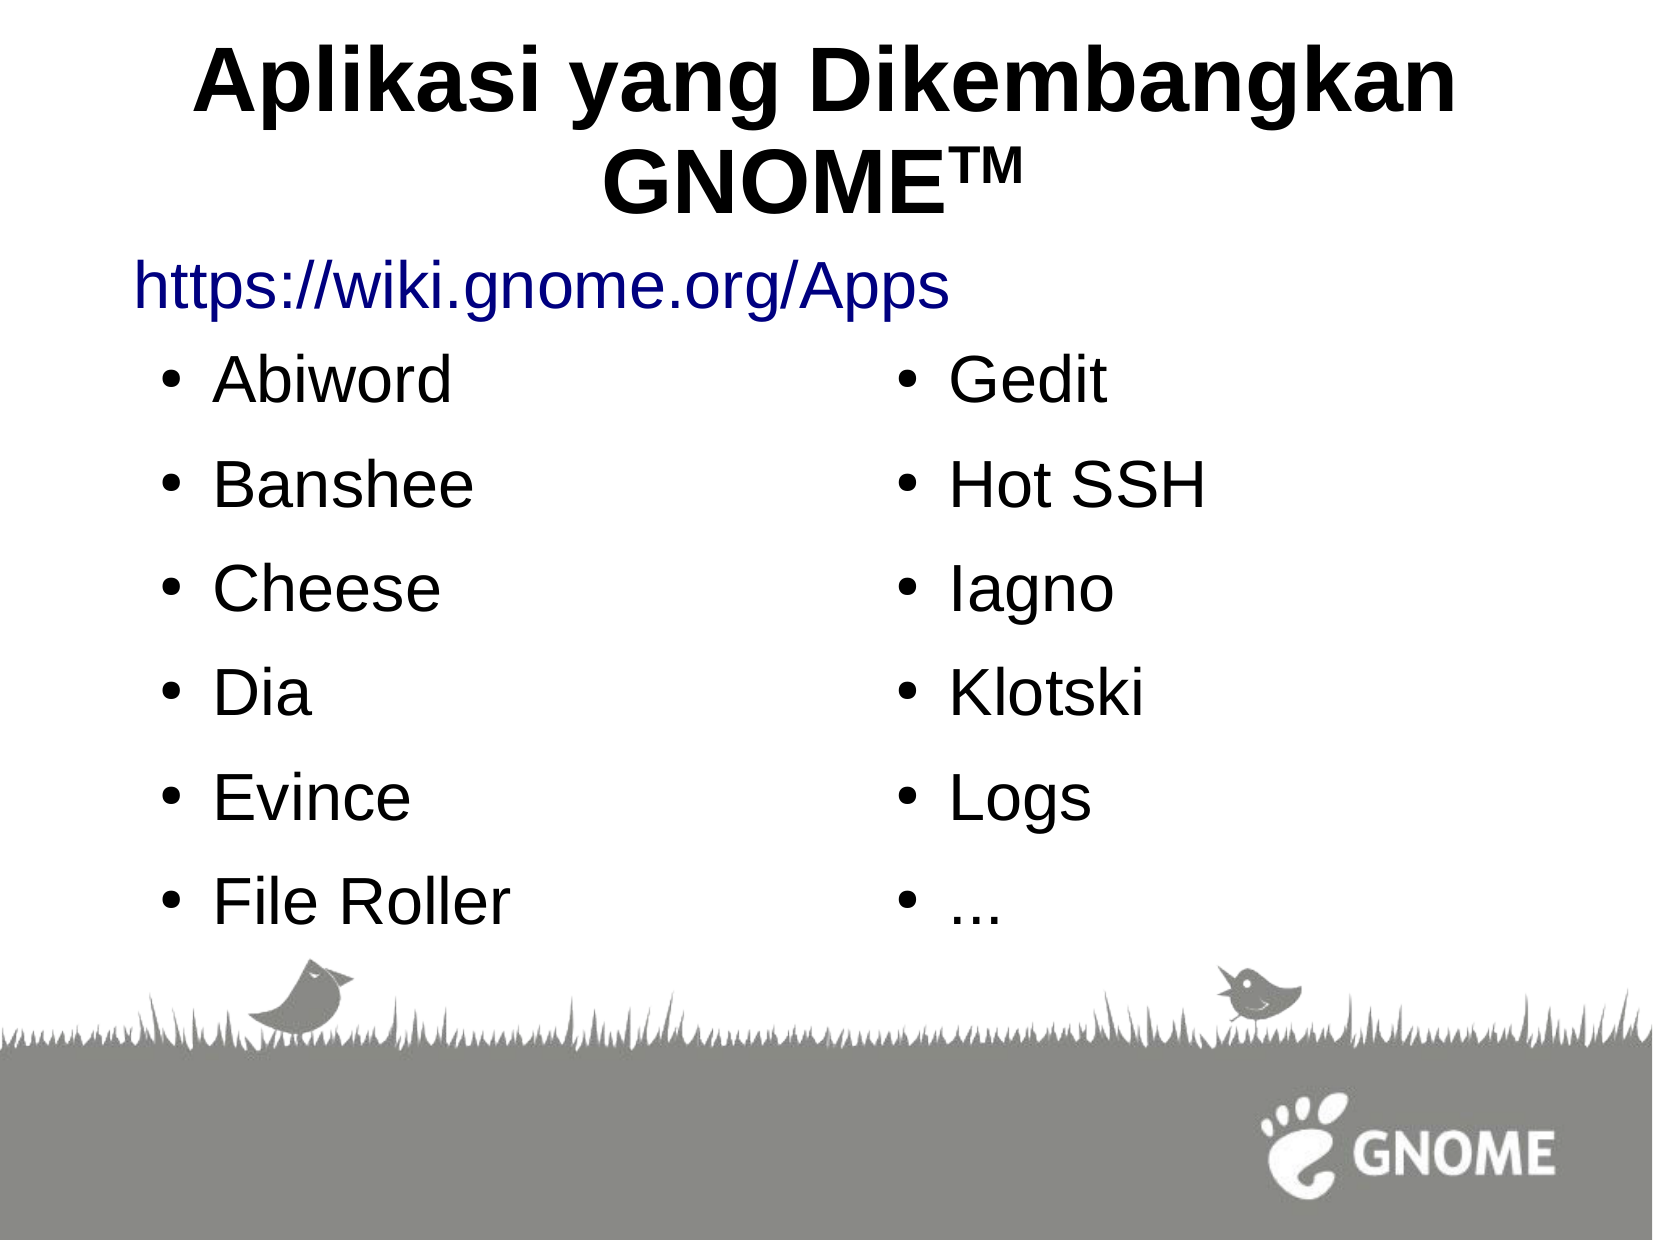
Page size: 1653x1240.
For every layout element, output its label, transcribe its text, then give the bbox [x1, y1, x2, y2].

list https://wiki.gnome.org/Apps [62, 248, 1595, 945]
list Gedit Hot SSH Iagno Klotski Logs ... [877, 342, 1583, 1040]
picture [0, 0, 1653, 1240]
title Aplikasi yang Dikembangkan GNOMETM [68, 25, 1584, 237]
list Abiword Banshee Cheese Dia Evince File Roller [141, 342, 847, 1040]
